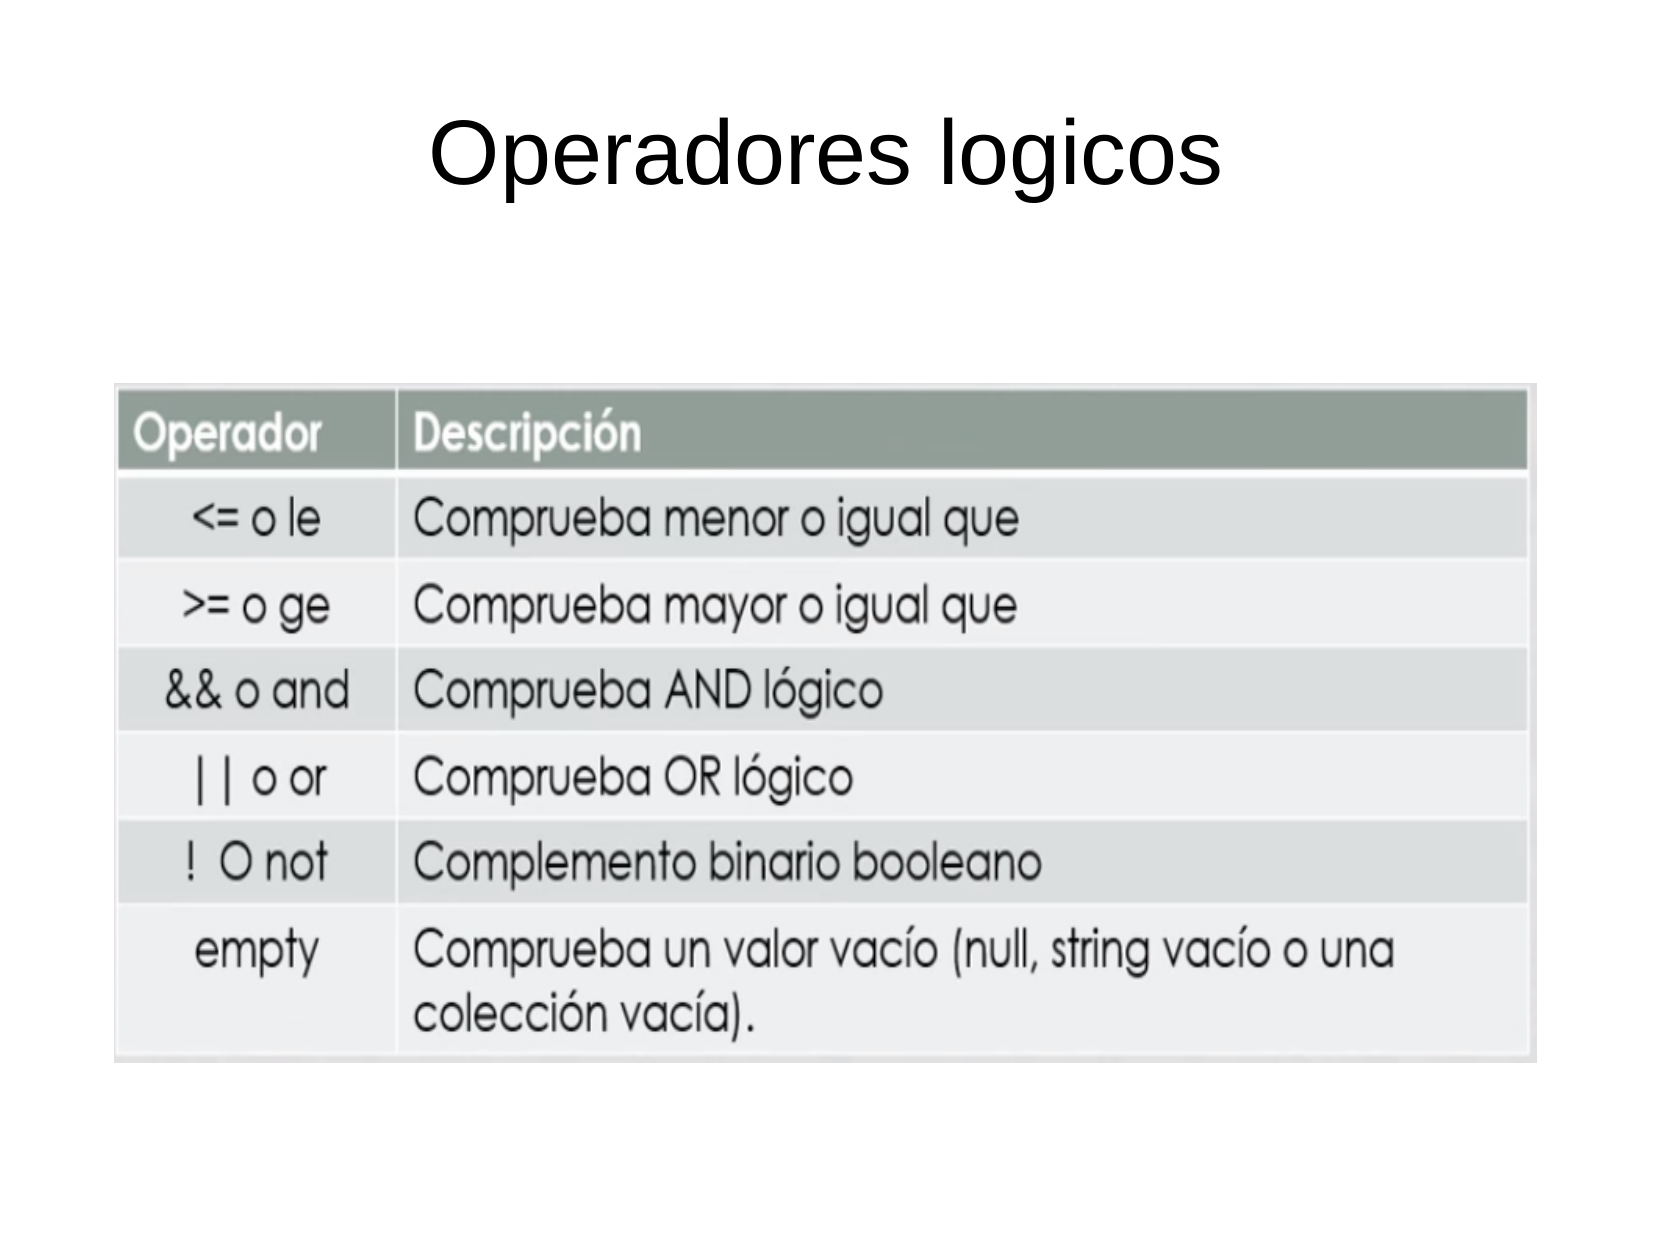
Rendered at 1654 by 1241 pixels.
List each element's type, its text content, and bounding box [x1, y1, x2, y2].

title Operadores logicos [82, 49, 1571, 257]
picture [114, 383, 1537, 1063]
